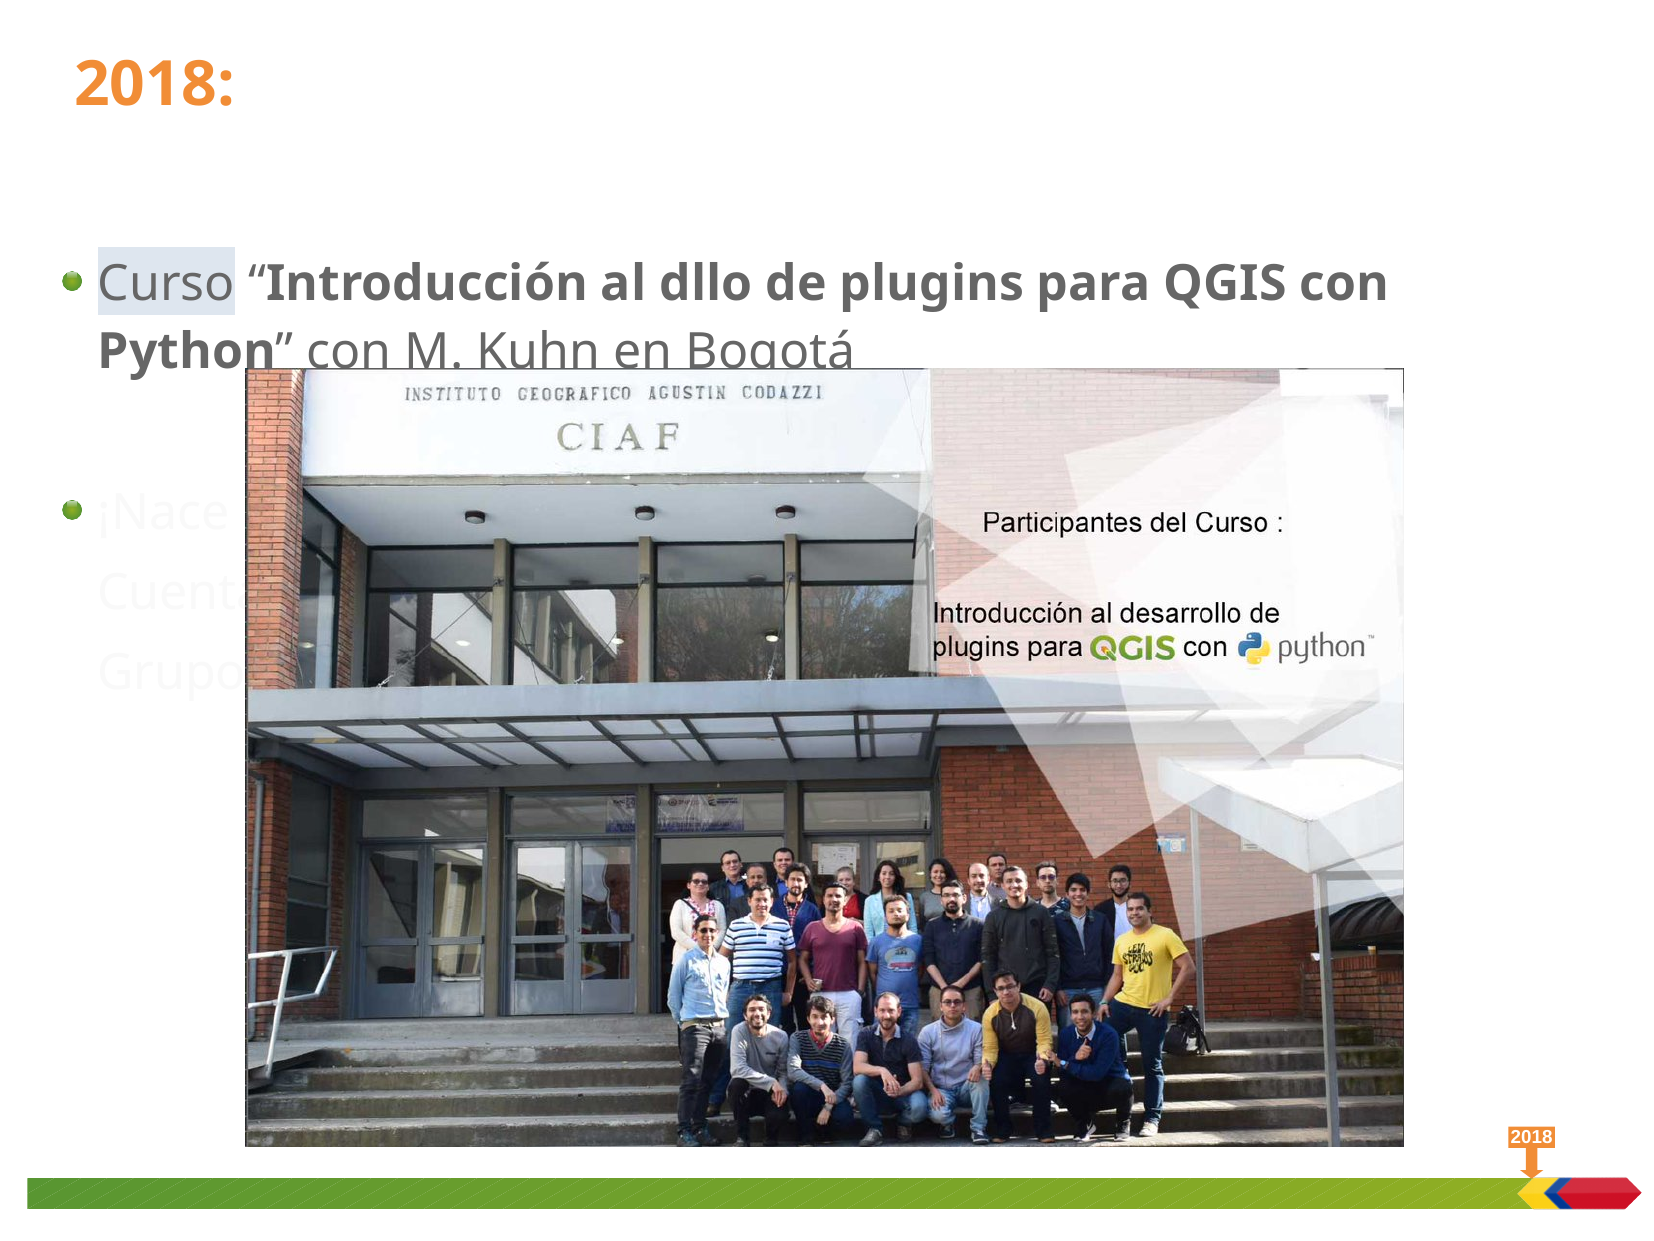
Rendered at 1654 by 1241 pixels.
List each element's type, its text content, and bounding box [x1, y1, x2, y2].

text_box 2018 [1508, 1126, 1555, 1179]
title 2018: [74, 45, 1599, 118]
text_box Curso “Introducción al dllo de plugins para QGIS con Python” con M. Kuhn en Bogotá ¡Nace el Grupo de Usuarios QGIS Colombia! Cuenta con 20 miembros registrados Grupos temáticos: Traducciones para QGIS v3.4 [46, 159, 1605, 1118]
picture [245, 368, 1404, 1147]
text_box [27, 1178, 1532, 1209]
picture [1517, 1131, 1642, 1241]
